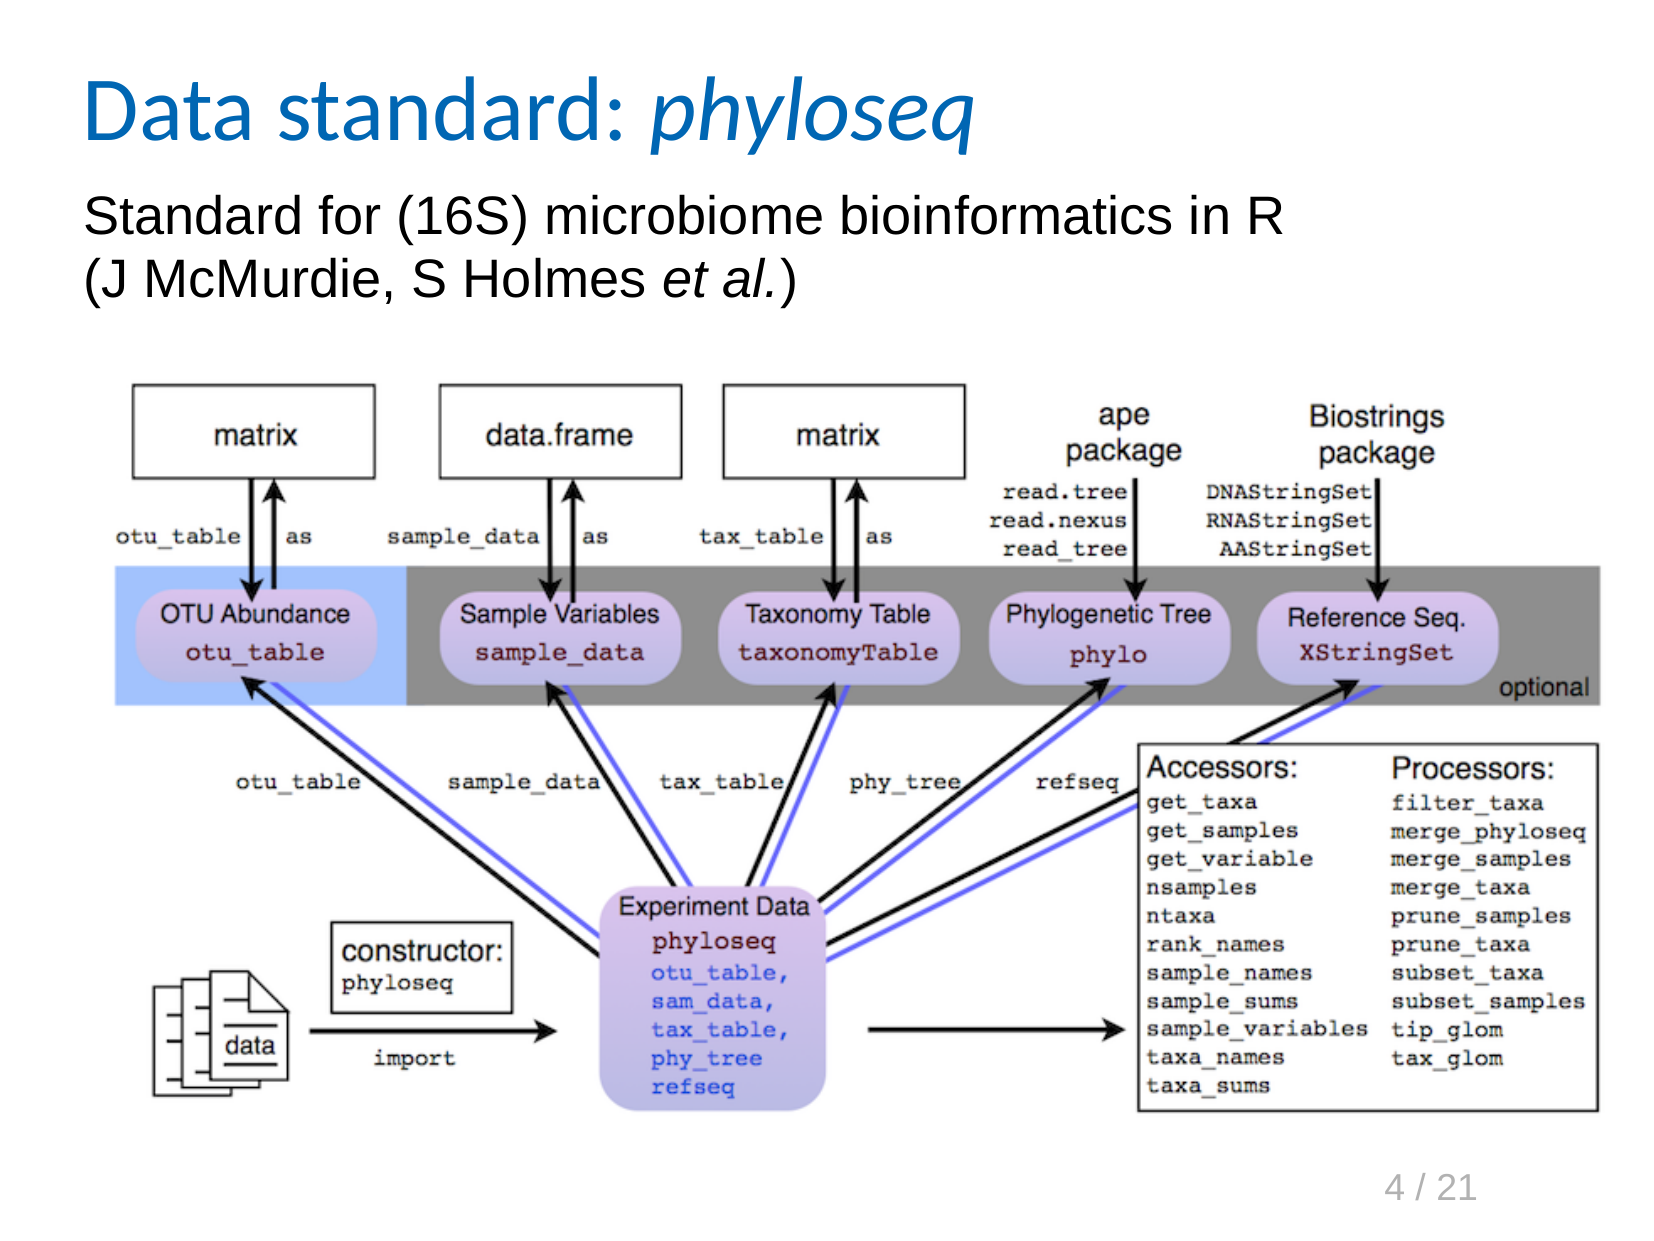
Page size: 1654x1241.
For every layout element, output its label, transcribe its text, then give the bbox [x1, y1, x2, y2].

text_box Standard for (16S) microbiome bioinformatics in R (J McMurdie, S Holmes et al.) [68, 178, 1541, 317]
picture [100, 379, 1616, 1119]
text_box <number> / 21 [1369, 1159, 1646, 1220]
title Data standard: phyloseq [82, 61, 1571, 174]
